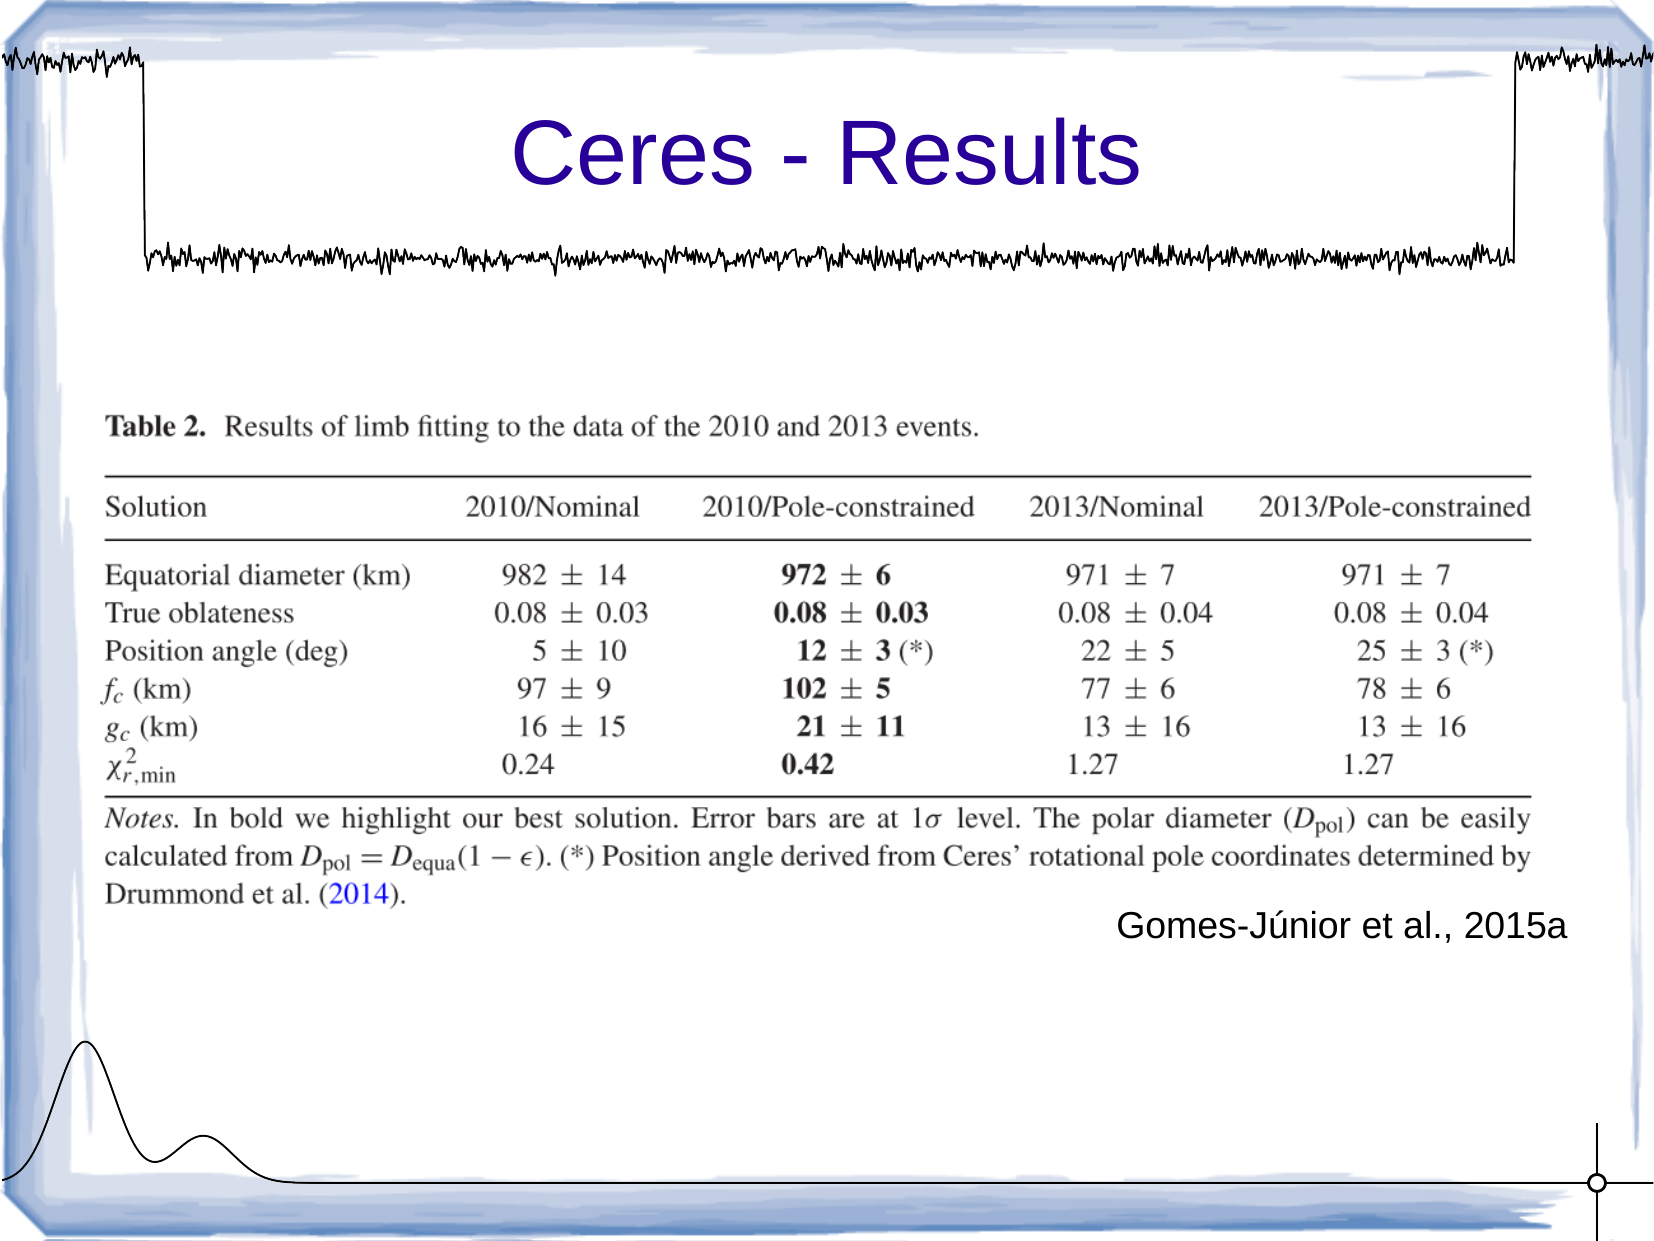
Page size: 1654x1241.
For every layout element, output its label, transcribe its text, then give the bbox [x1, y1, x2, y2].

text_box Gomes-Júnior et al., 2015a [1101, 897, 1583, 987]
picture [0, 0, 1654, 1241]
